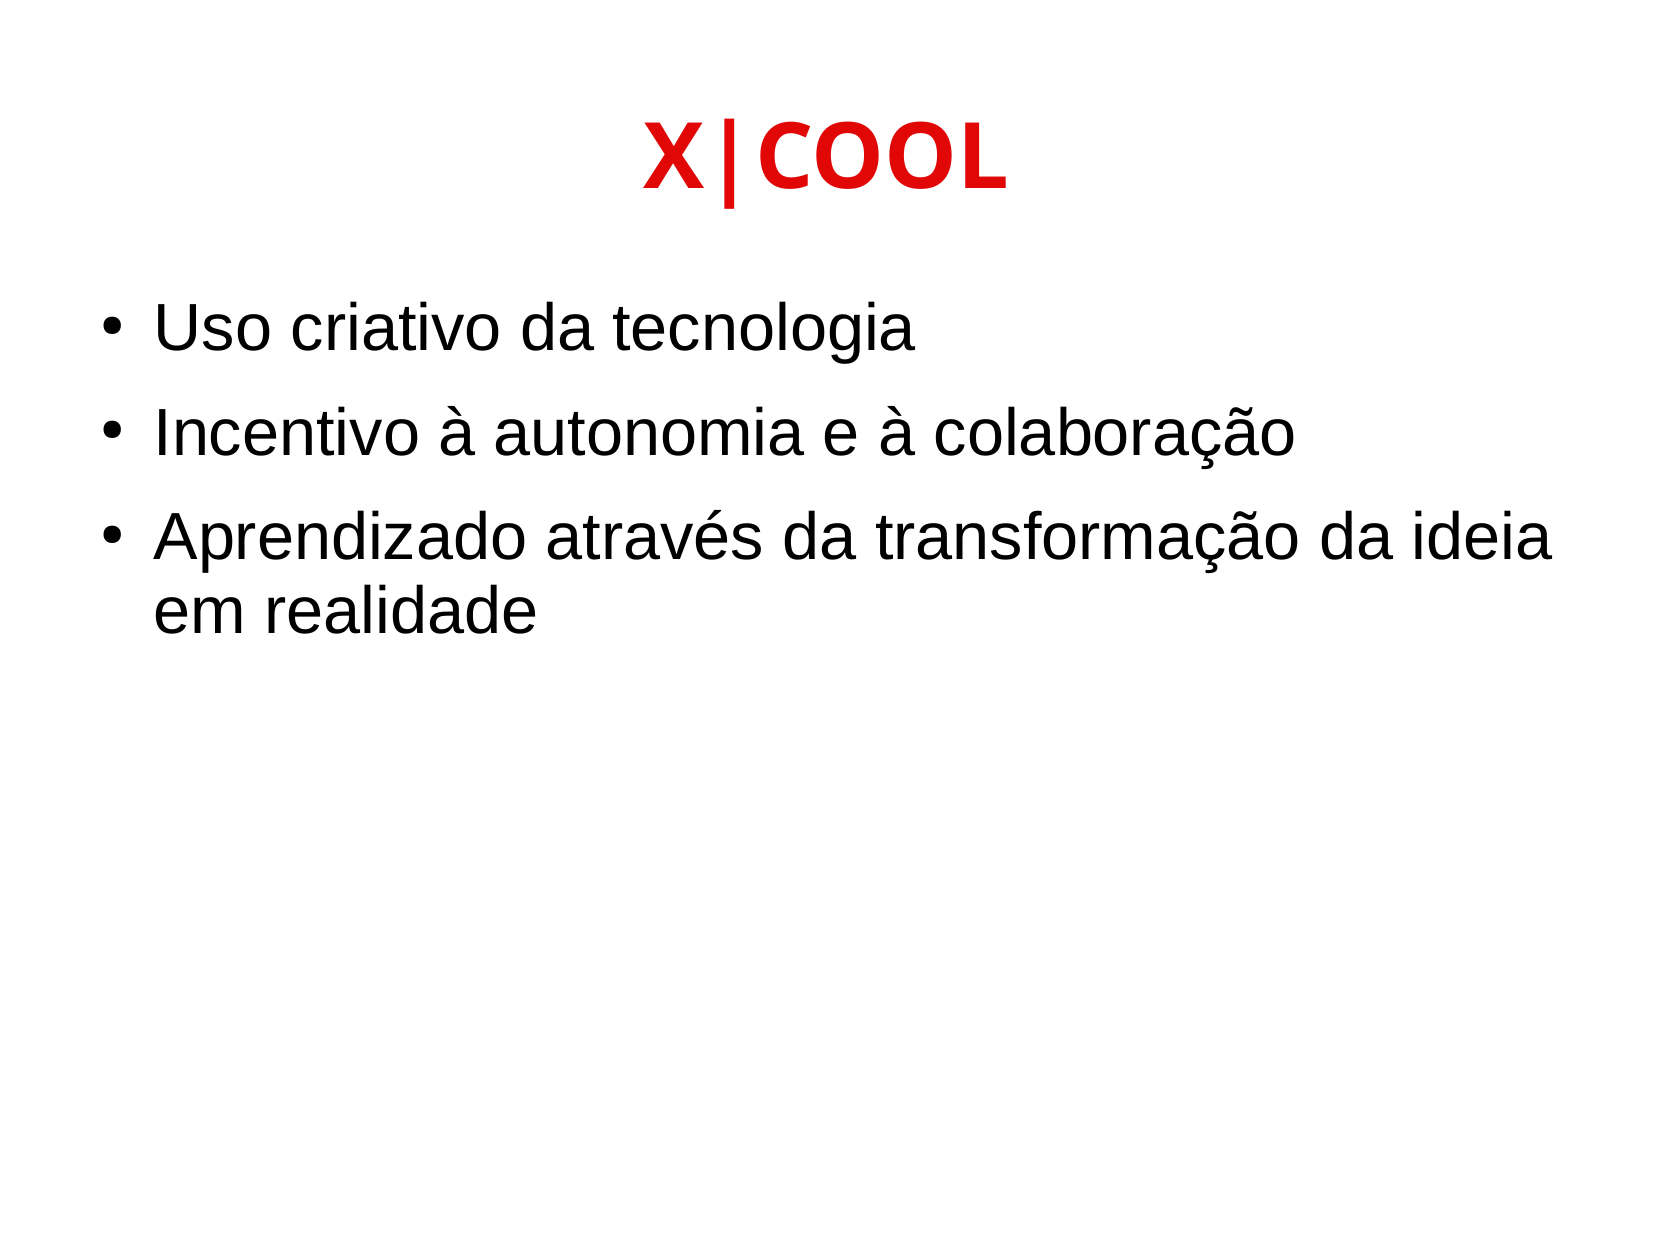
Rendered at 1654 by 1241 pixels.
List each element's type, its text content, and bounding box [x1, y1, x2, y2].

title X|COOL [82, 49, 1571, 257]
list Uso criativo da tecnologia Incentivo à autonomia e à colaboração Aprendizado através da transformação da ideia em realidade [82, 290, 1620, 1109]
